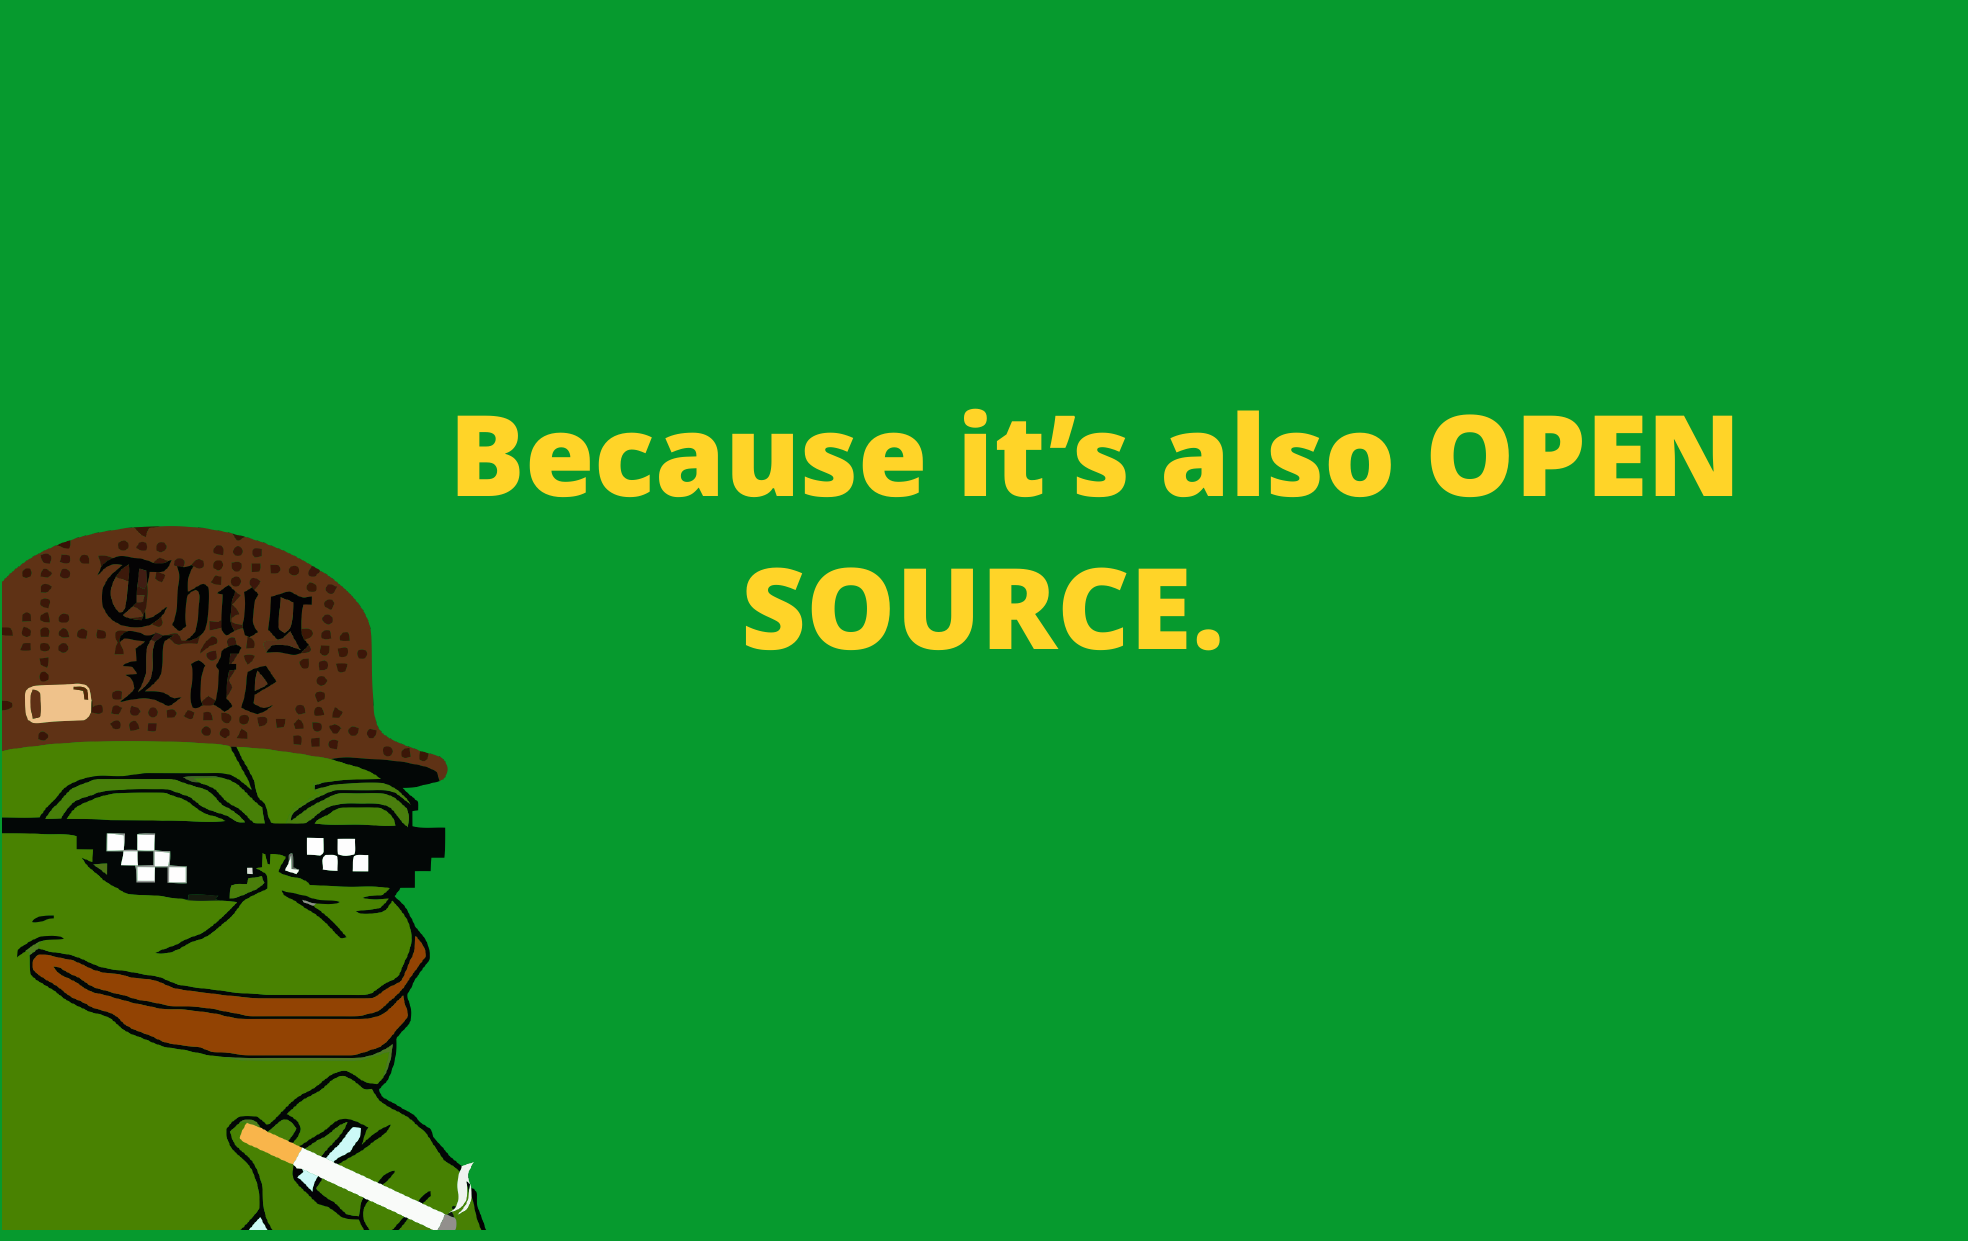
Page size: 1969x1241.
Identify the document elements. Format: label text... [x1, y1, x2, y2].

picture [2, 494, 616, 1231]
subtitle Because it’s also OPEN SOURCE. [98, 49, 1870, 1010]
